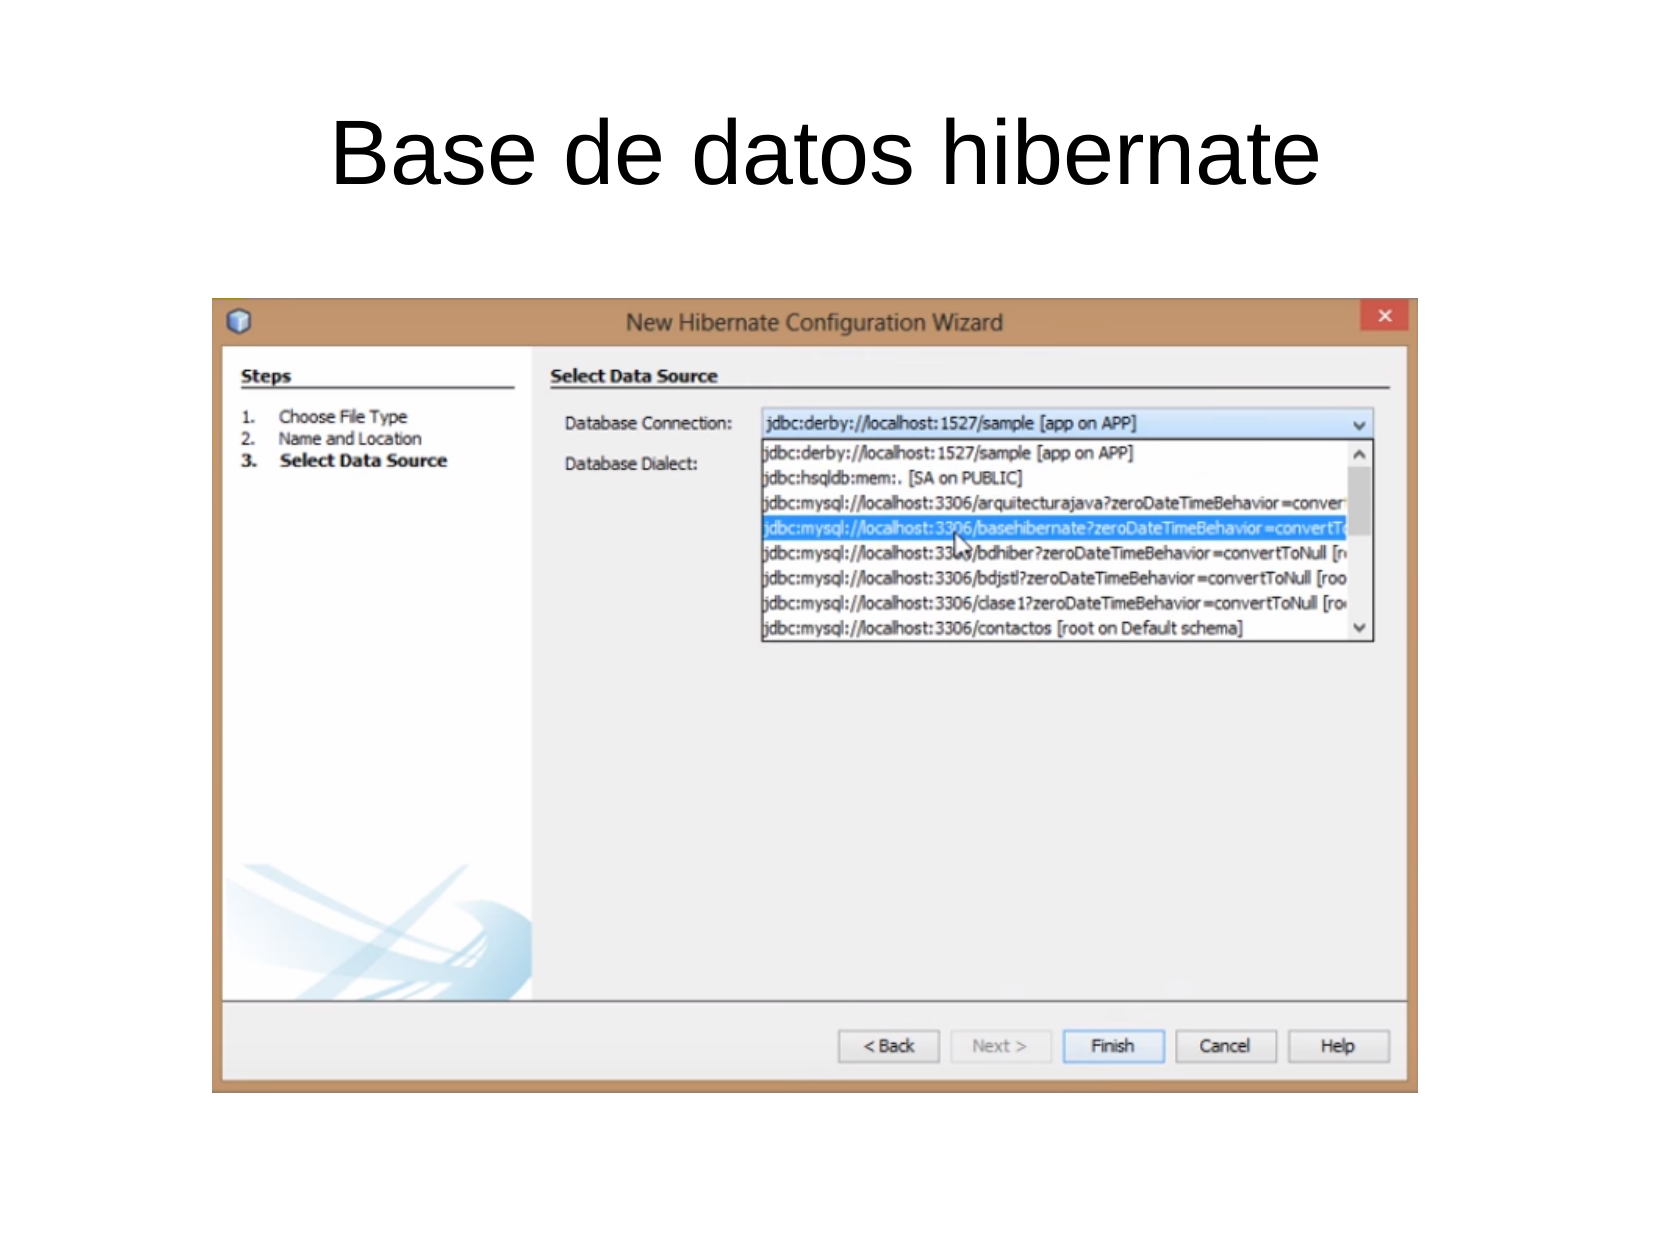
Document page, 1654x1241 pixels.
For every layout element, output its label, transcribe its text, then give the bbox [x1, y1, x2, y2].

picture [212, 298, 1418, 1093]
title Base de datos hibernate [82, 49, 1571, 257]
